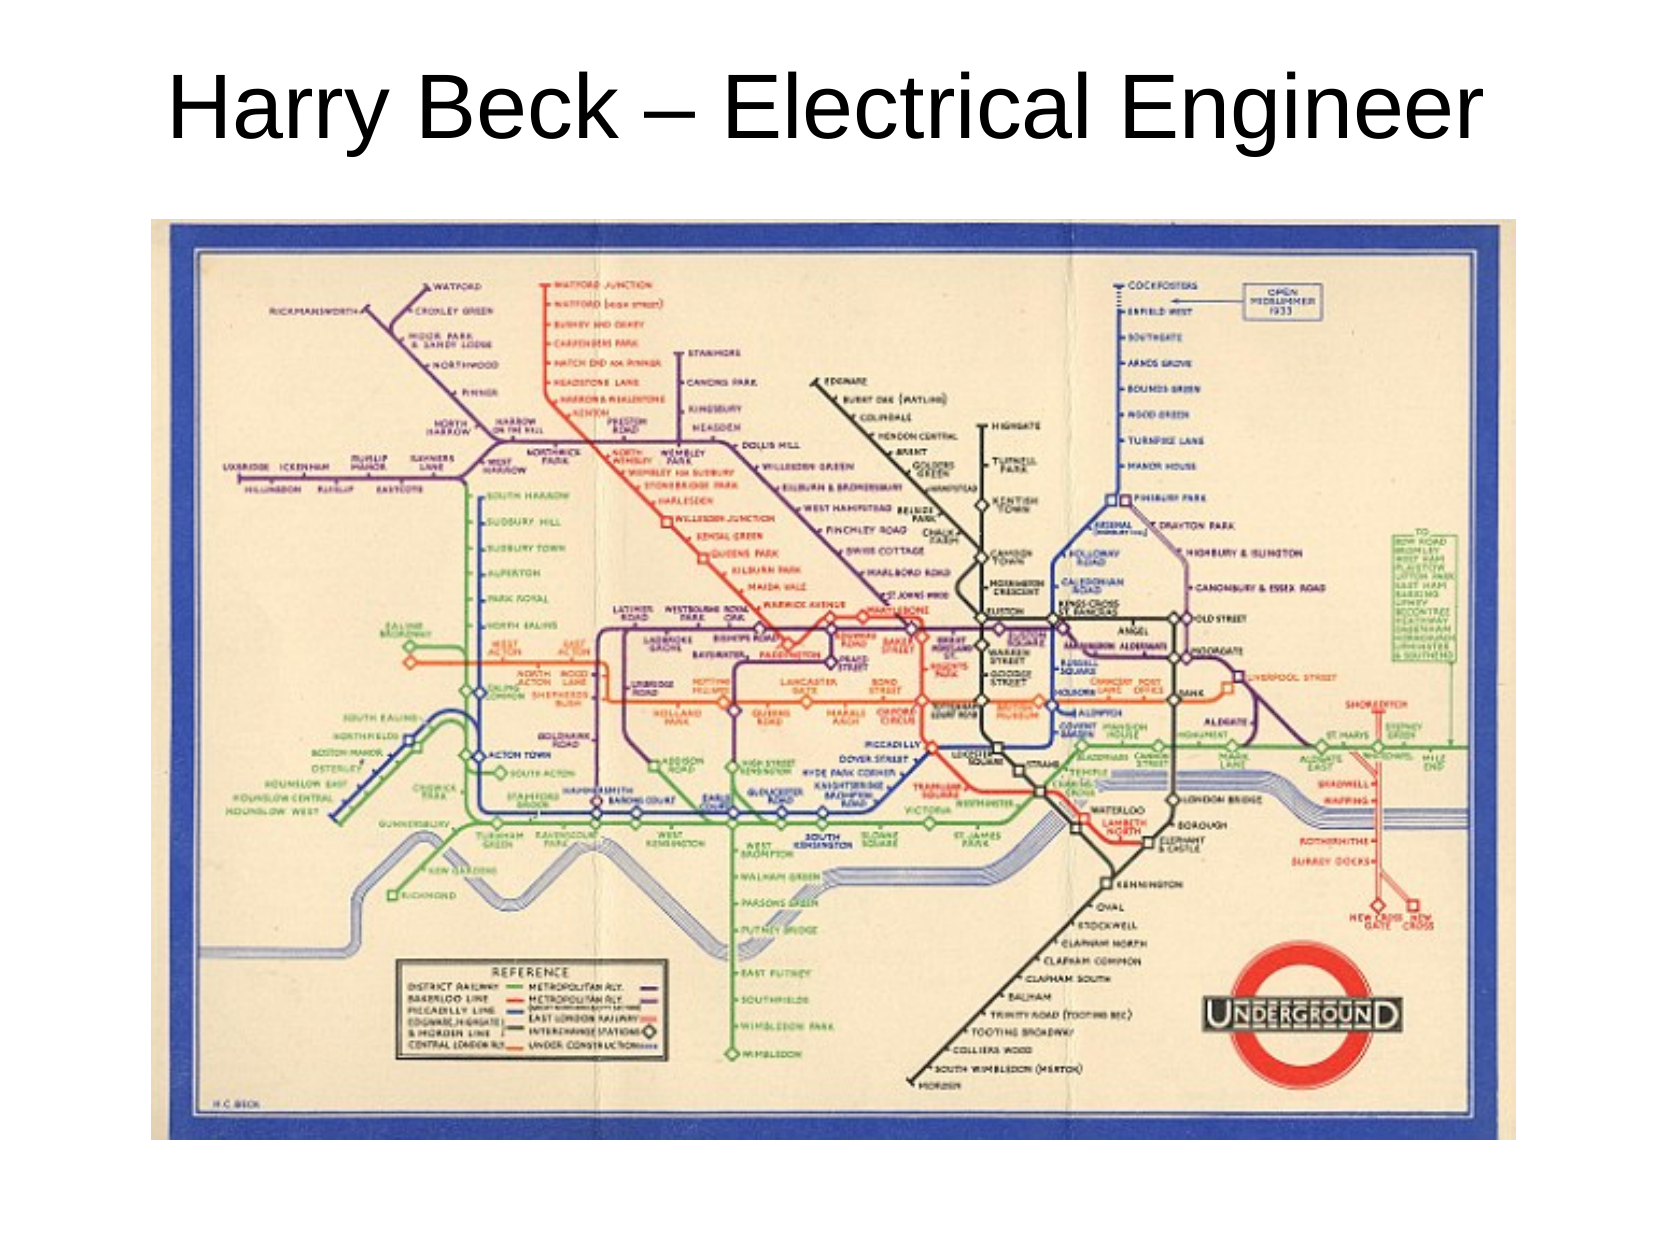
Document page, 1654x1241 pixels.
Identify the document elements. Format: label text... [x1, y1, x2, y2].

picture [151, 219, 1516, 1141]
title Harry Beck – Electrical Engineer [82, 2, 1571, 211]
